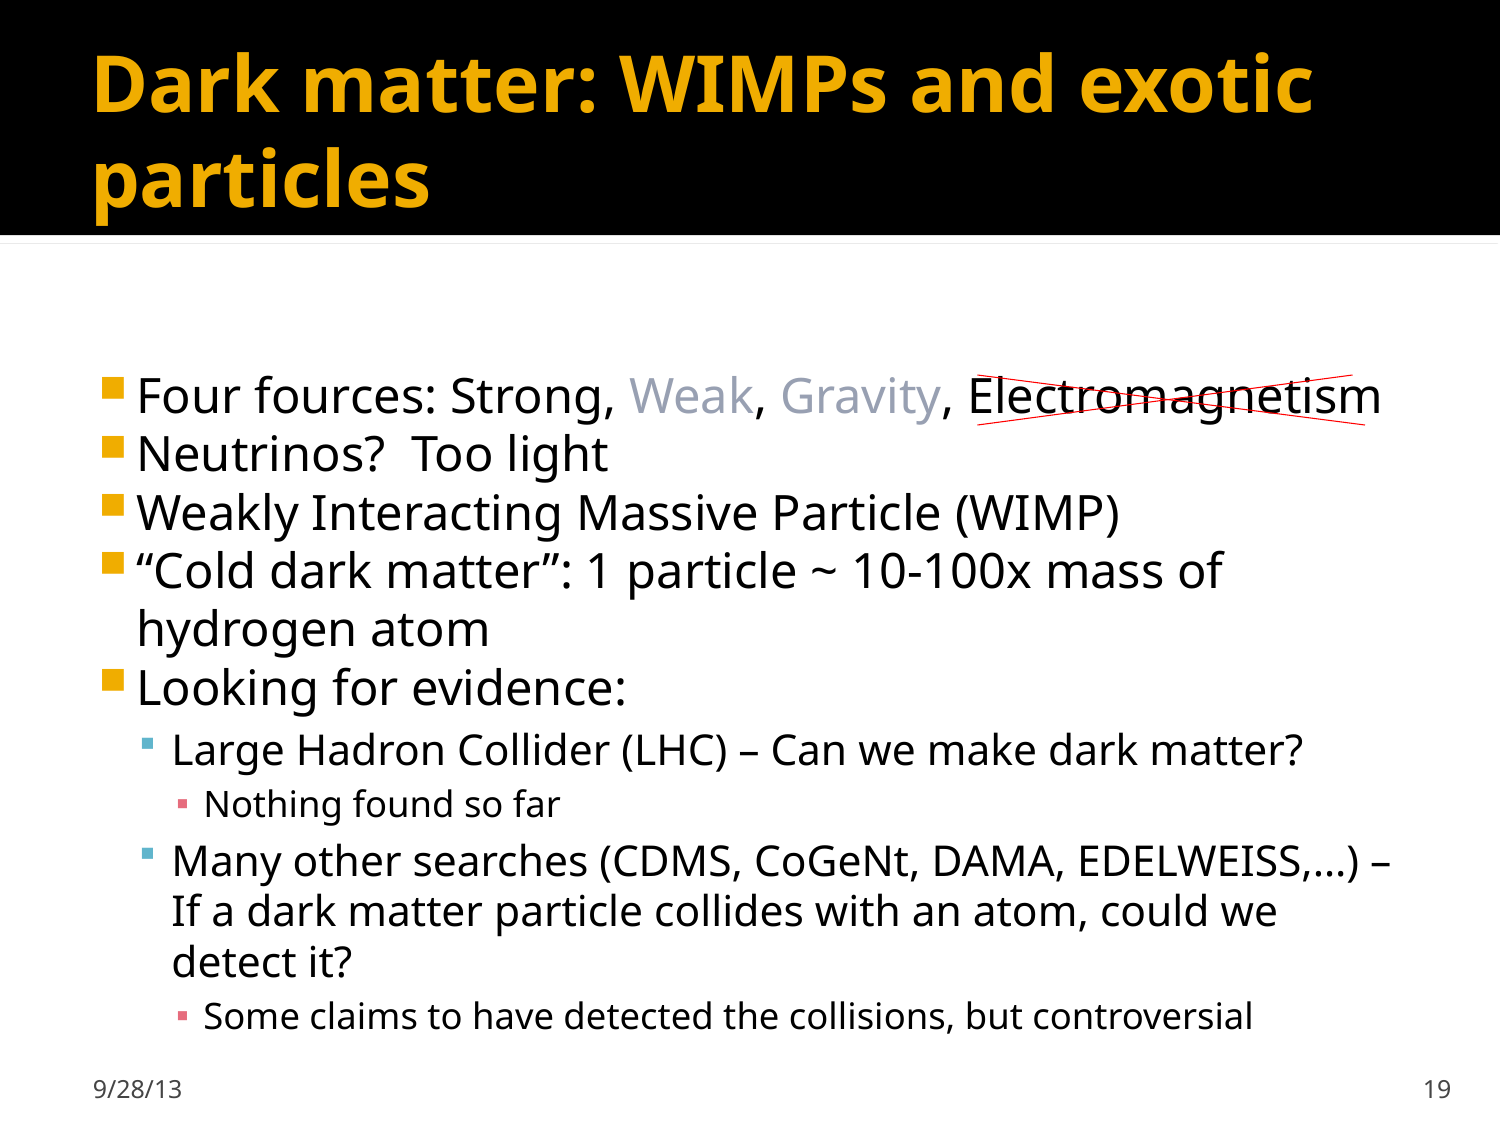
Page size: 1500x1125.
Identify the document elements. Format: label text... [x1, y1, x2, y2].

slide_number 9/28/13 [75, 1062, 425, 1108]
list Four fources: Strong, Weak, Gravity, Electromagnetism Neutrinos? Too light Weakly Interacting Massive Particle (WIMP) “Cold dark matter”: 1 particle ~ 10-100x mass of hydrogen atom Looking for evidence: Large Hadron Collider (LHC) – Can we make dark matter? Nothing found so far Many other searches (CDMS, CoGeNt, DAMA, EDELWEISS,…) – If a dark matter particle collides with an atom, could we detect it? Some claims to have detected the collisions, but controversial [75, 291, 1425, 1050]
slide_number <number> [1345, 1062, 1467, 1108]
title Dark matter: WIMPs and exotic particles [75, 25, 1425, 231]
